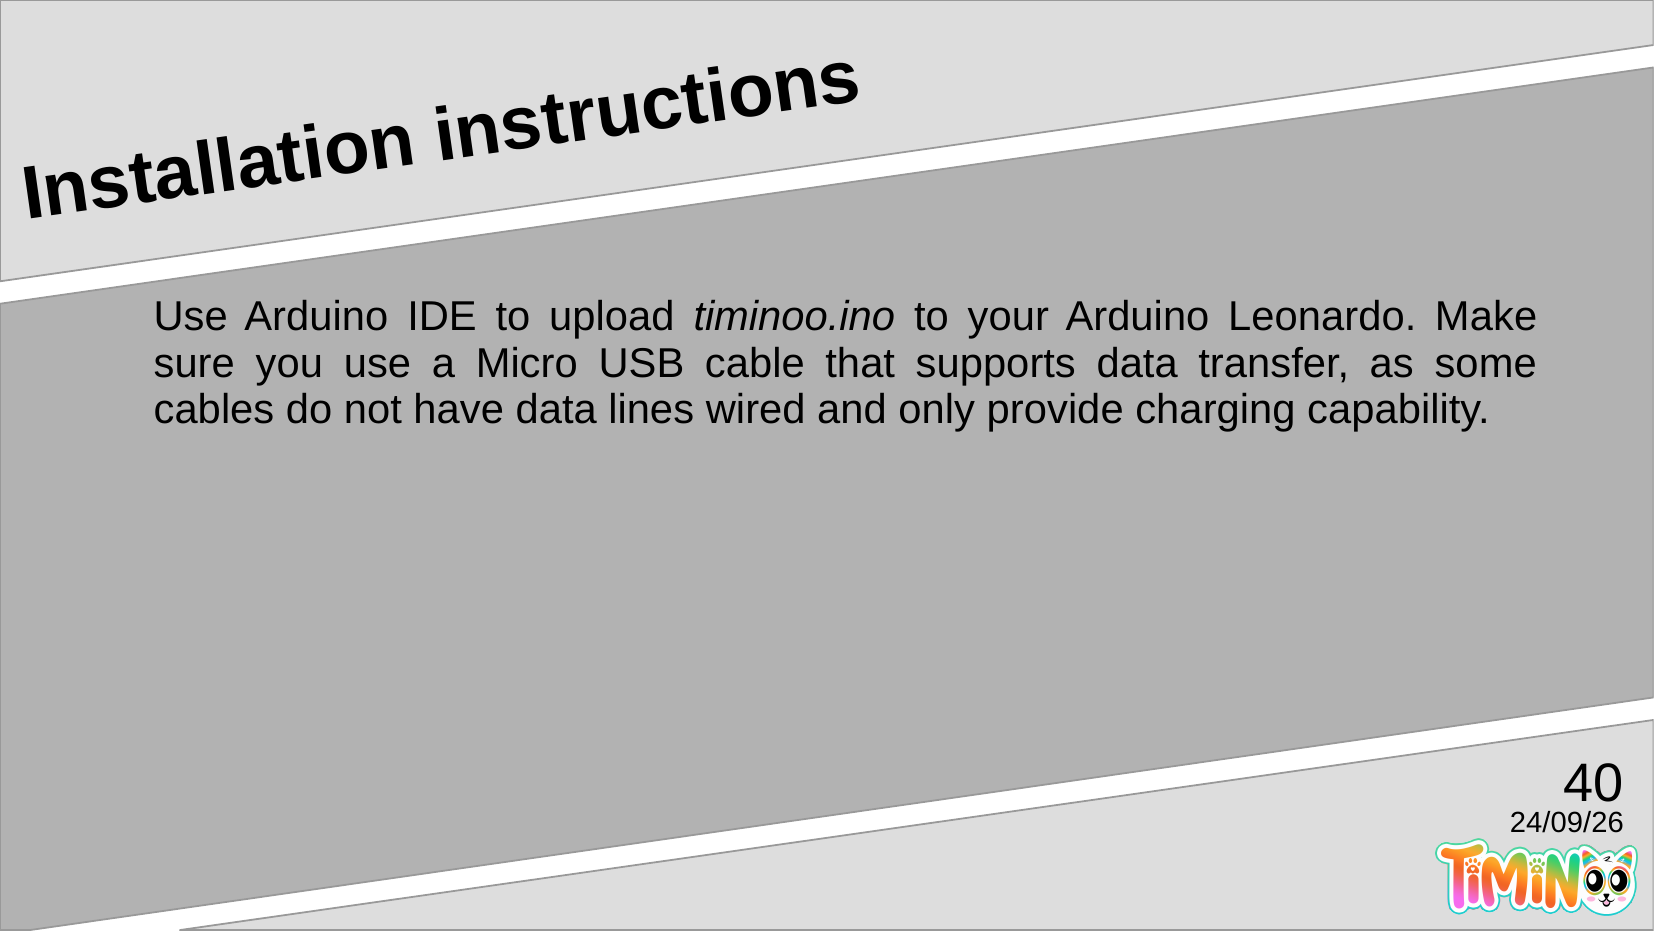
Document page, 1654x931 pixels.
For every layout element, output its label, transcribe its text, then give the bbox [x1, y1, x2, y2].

picture [1435, 838, 1638, 916]
list Use Arduino IDE to upload timinoo.ino to your Arduino Leonardo. Make sure you use a Micro USB cable that supports data transfer, as some cables do not have data lines wired and only provide charging capability. [82, 292, 1538, 833]
title Installation instructions [11, 0, 1496, 272]
